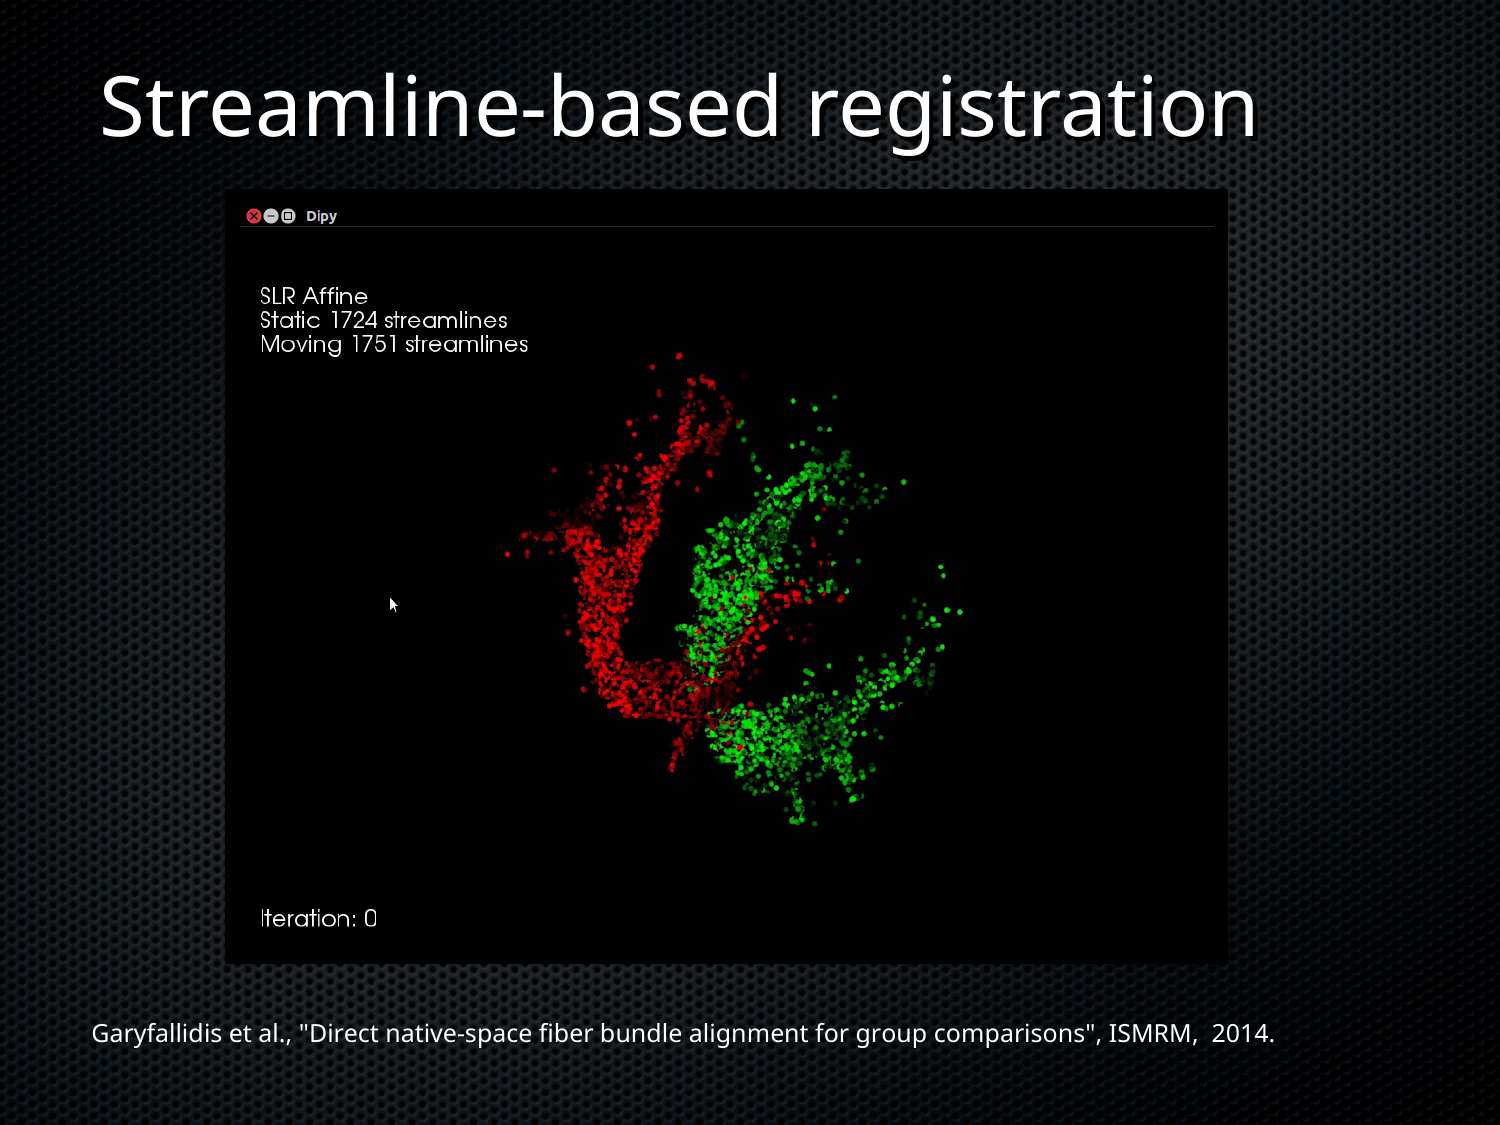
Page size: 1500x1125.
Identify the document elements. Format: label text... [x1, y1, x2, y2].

text_box Garyfallidis et al., "Direct native-space fiber bundle alignment for group comparisons", ISMRM, 2014. [76, 1009, 1495, 1085]
title Streamline-based registration [91, 29, 1411, 178]
picture [0, 0, 1500, 1125]
text_box [224, 188, 1229, 965]
